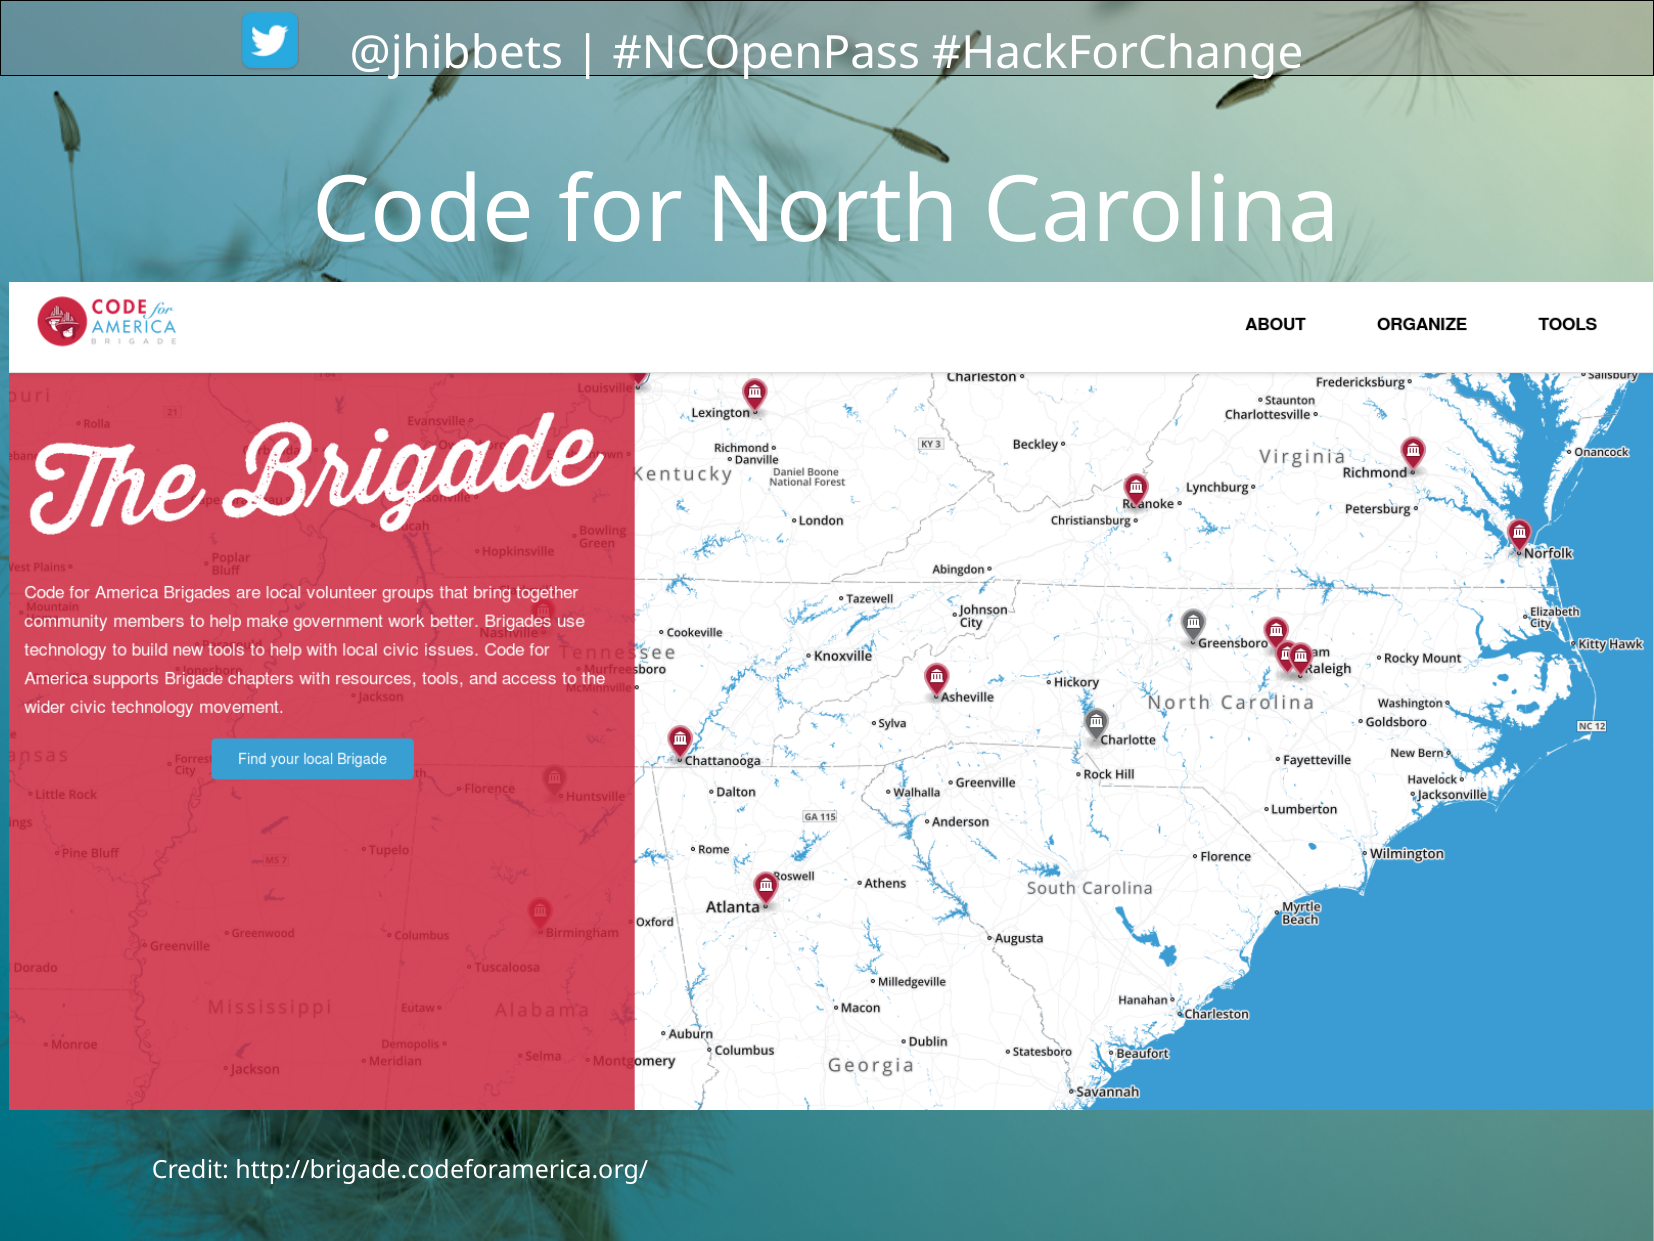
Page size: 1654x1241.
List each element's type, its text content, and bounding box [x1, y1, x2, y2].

picture [0, 76, 1654, 1241]
title Code for North Carolina [82, 102, 1571, 282]
picture [240, 11, 301, 72]
text_box Credit: http://brigade.codeforamerica.org/ [137, 1144, 671, 1185]
